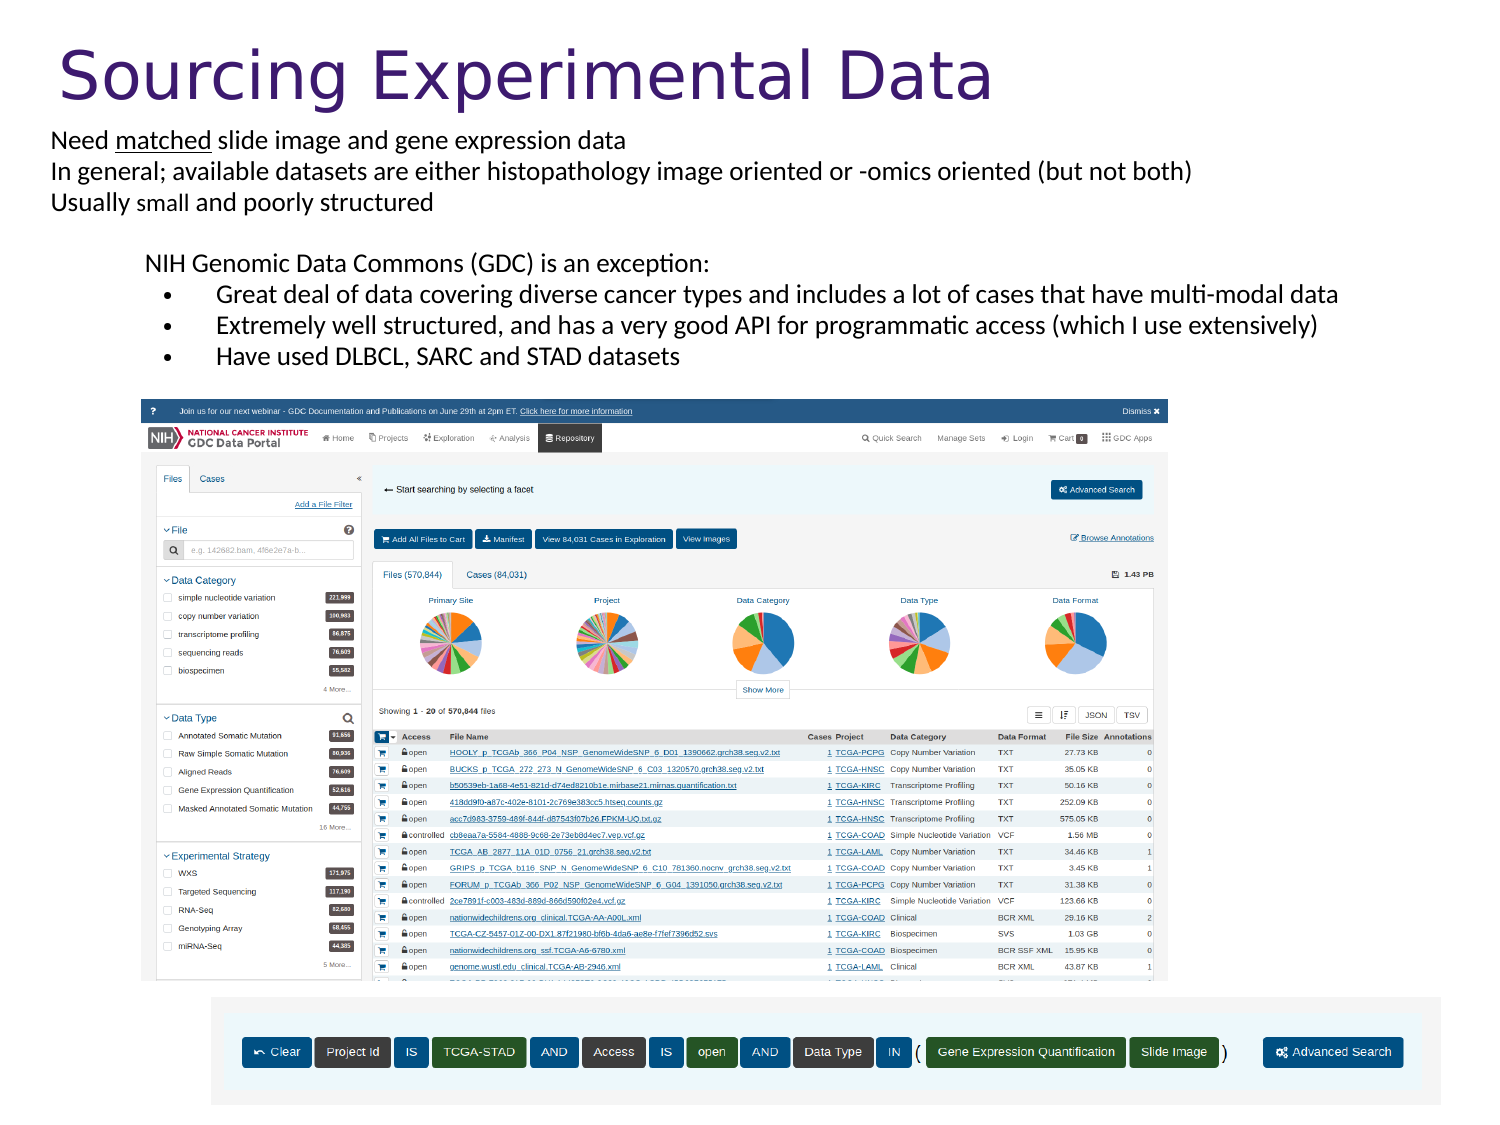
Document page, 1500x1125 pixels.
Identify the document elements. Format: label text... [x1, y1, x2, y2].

list NIH Genomic Data Commons (GDC) is an exception: Great deal of data covering diverse cancer types and includes a lot of cases that have multi-modal data Extremely well structured, and has a very good API for programmatic access (which I use extensively) Have used DLBCL, SARC and STAD datasets [145, 248, 1371, 390]
list Need matched slide image and gene expression data In general; available datasets are either histopathology image oriented or -omics oriented (but not both) Usually small and poorly structured [50, 125, 1406, 225]
picture [141, 399, 1168, 981]
picture [211, 997, 1441, 1105]
title Sourcing Experimental Data [59, 23, 1231, 130]
